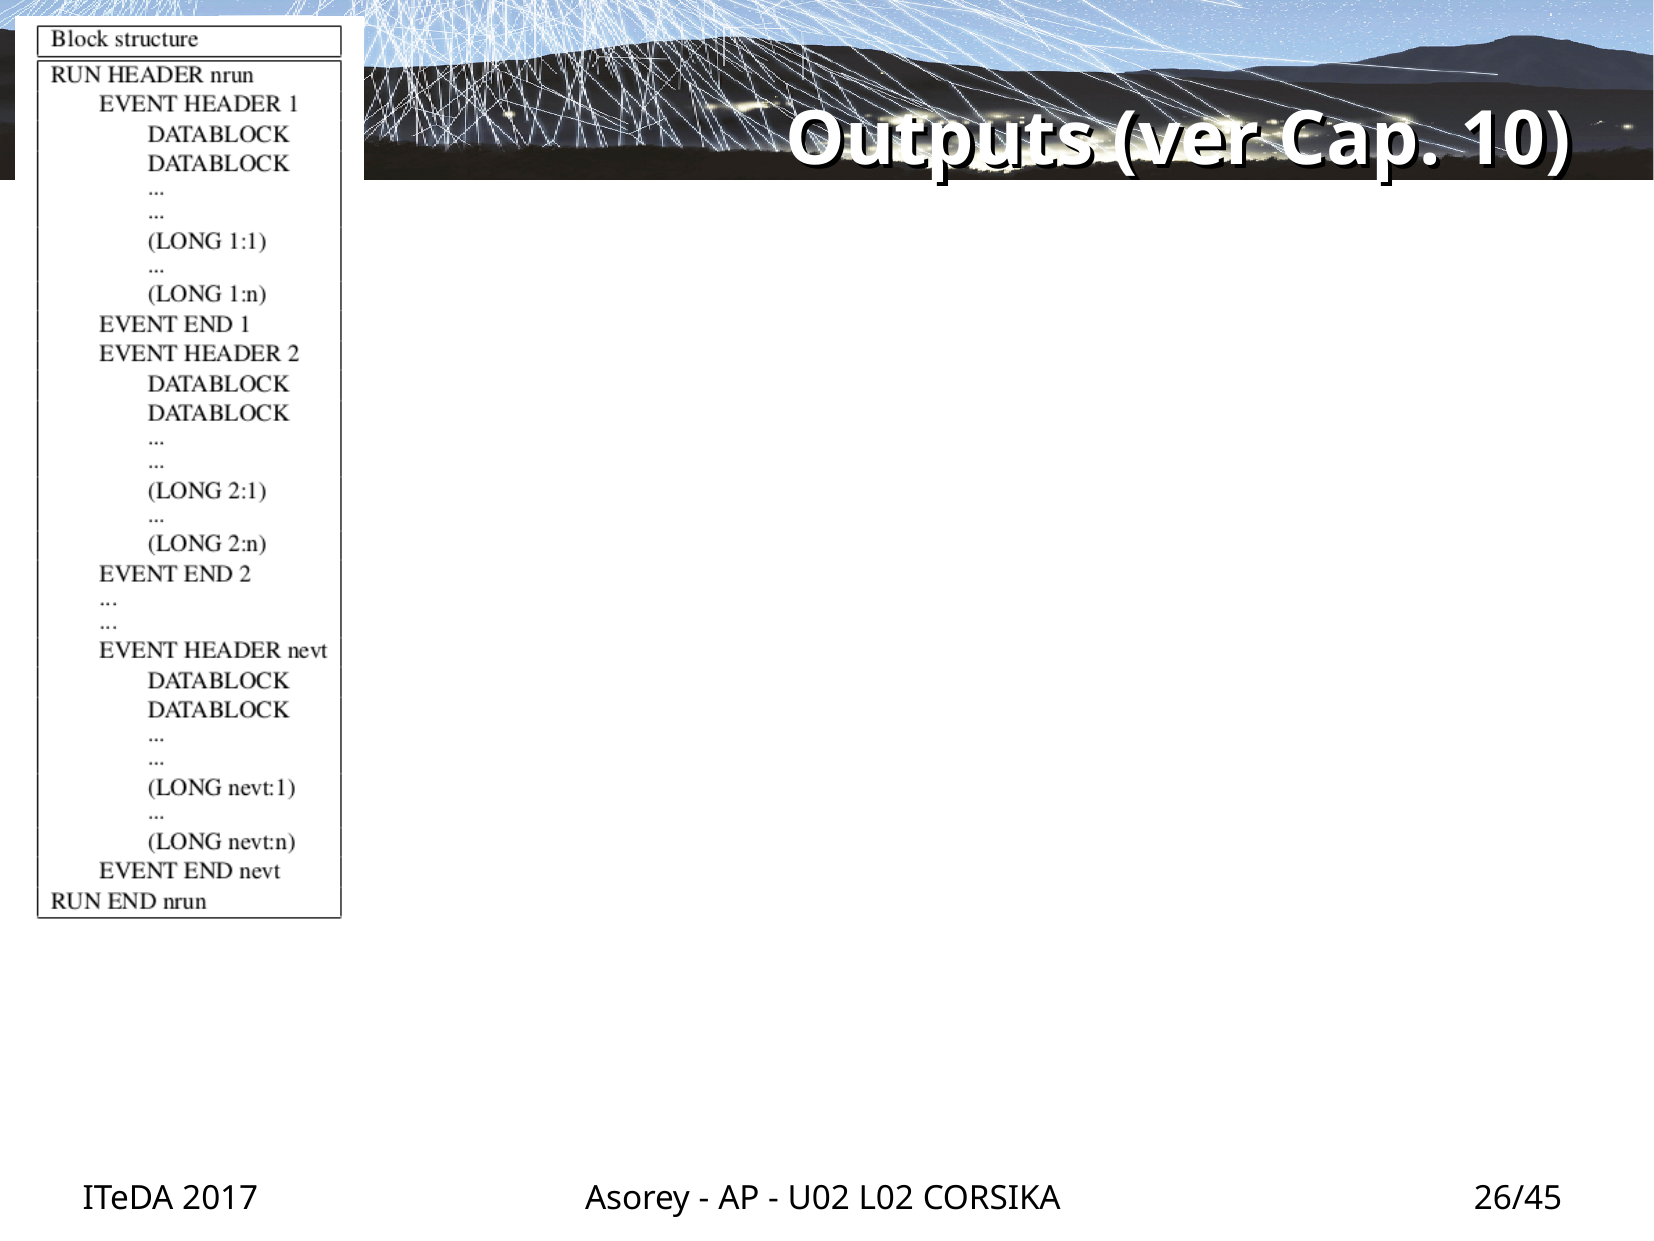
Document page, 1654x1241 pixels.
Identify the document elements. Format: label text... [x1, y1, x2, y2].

picture [0, 0, 1654, 934]
title Outputs (ver Cap. 10) [86, 49, 1573, 223]
